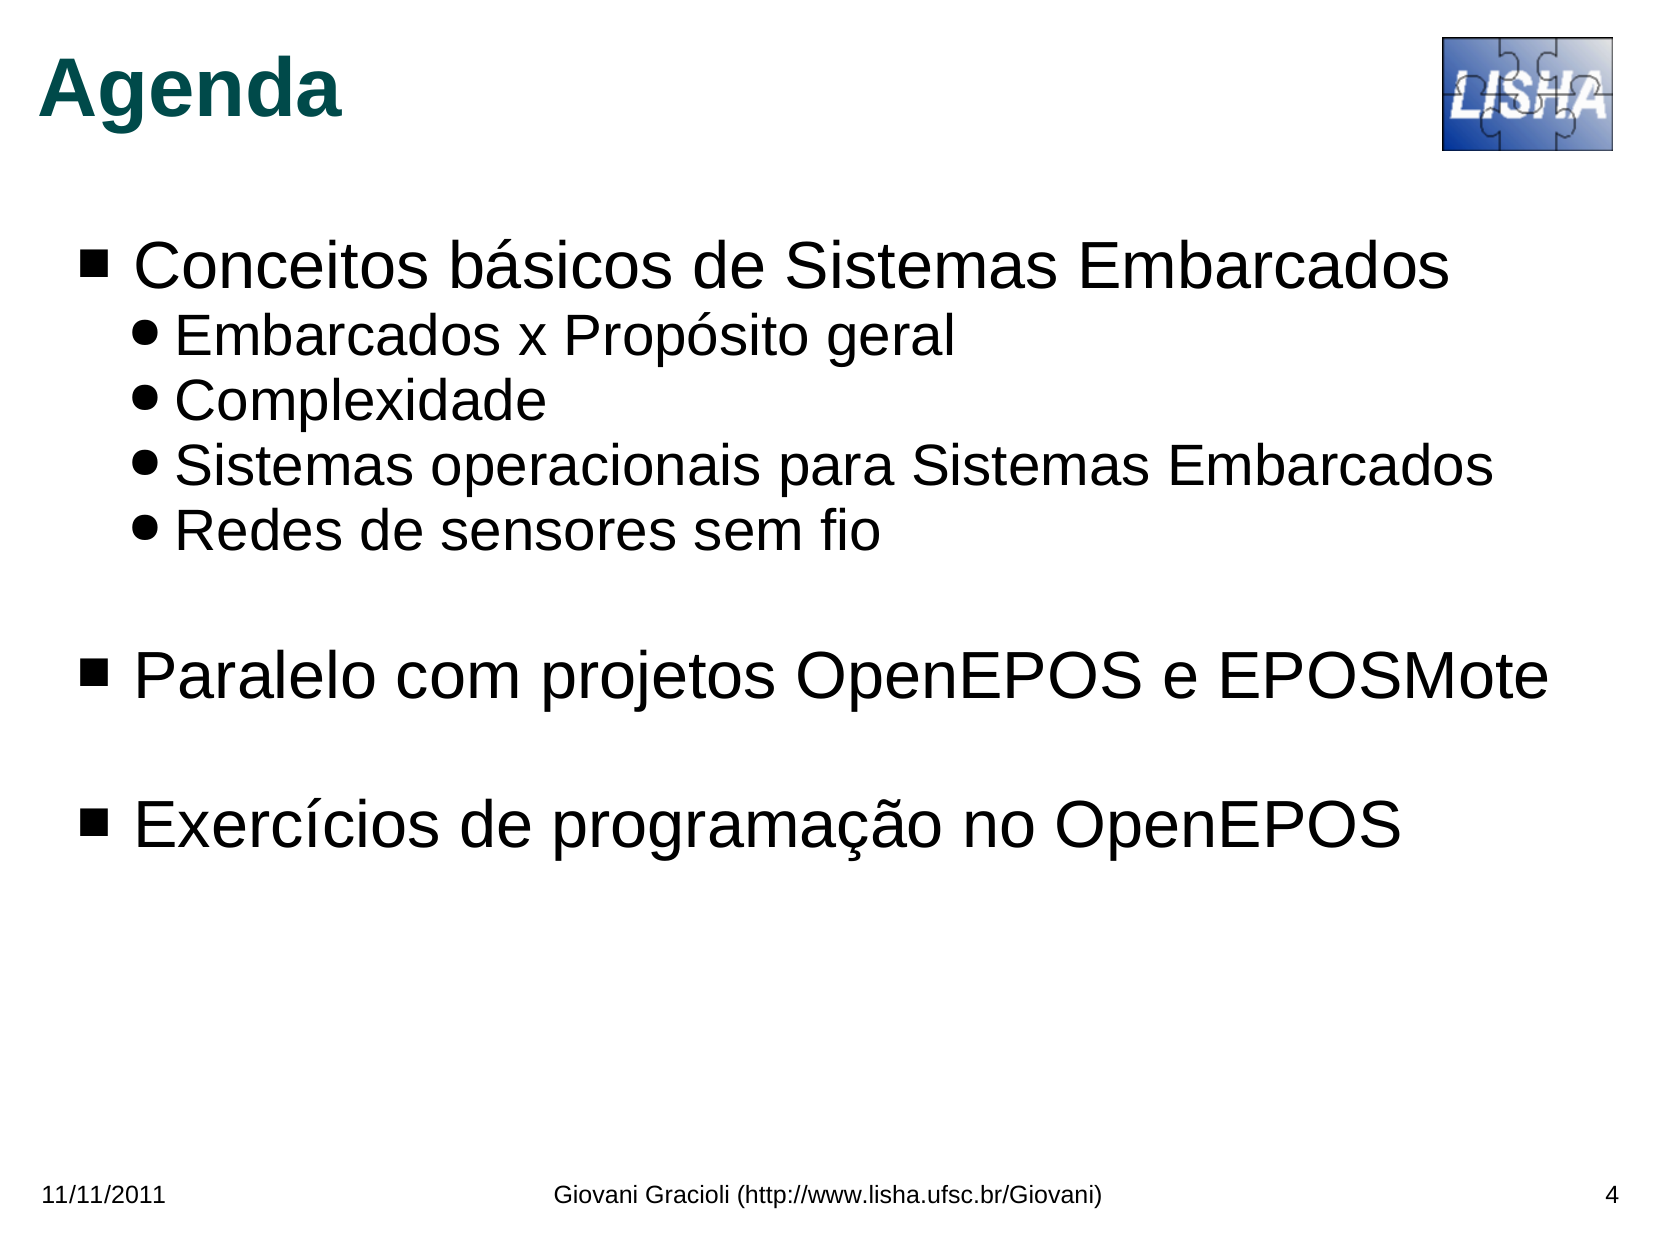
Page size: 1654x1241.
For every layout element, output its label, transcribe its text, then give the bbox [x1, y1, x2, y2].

list Conceitos básicos de Sistemas Embarcados Embarcados x Propósito geral Complexidade Sistemas operacionais para Sistemas Embarcados Redes de sensores sem fio Paralelo com projetos OpenEPOS e EPOSMote Exercícios de programação no OpenEPOS [33, 228, 1609, 1166]
title Agenda [37, 37, 1426, 151]
picture [1442, 37, 1613, 151]
